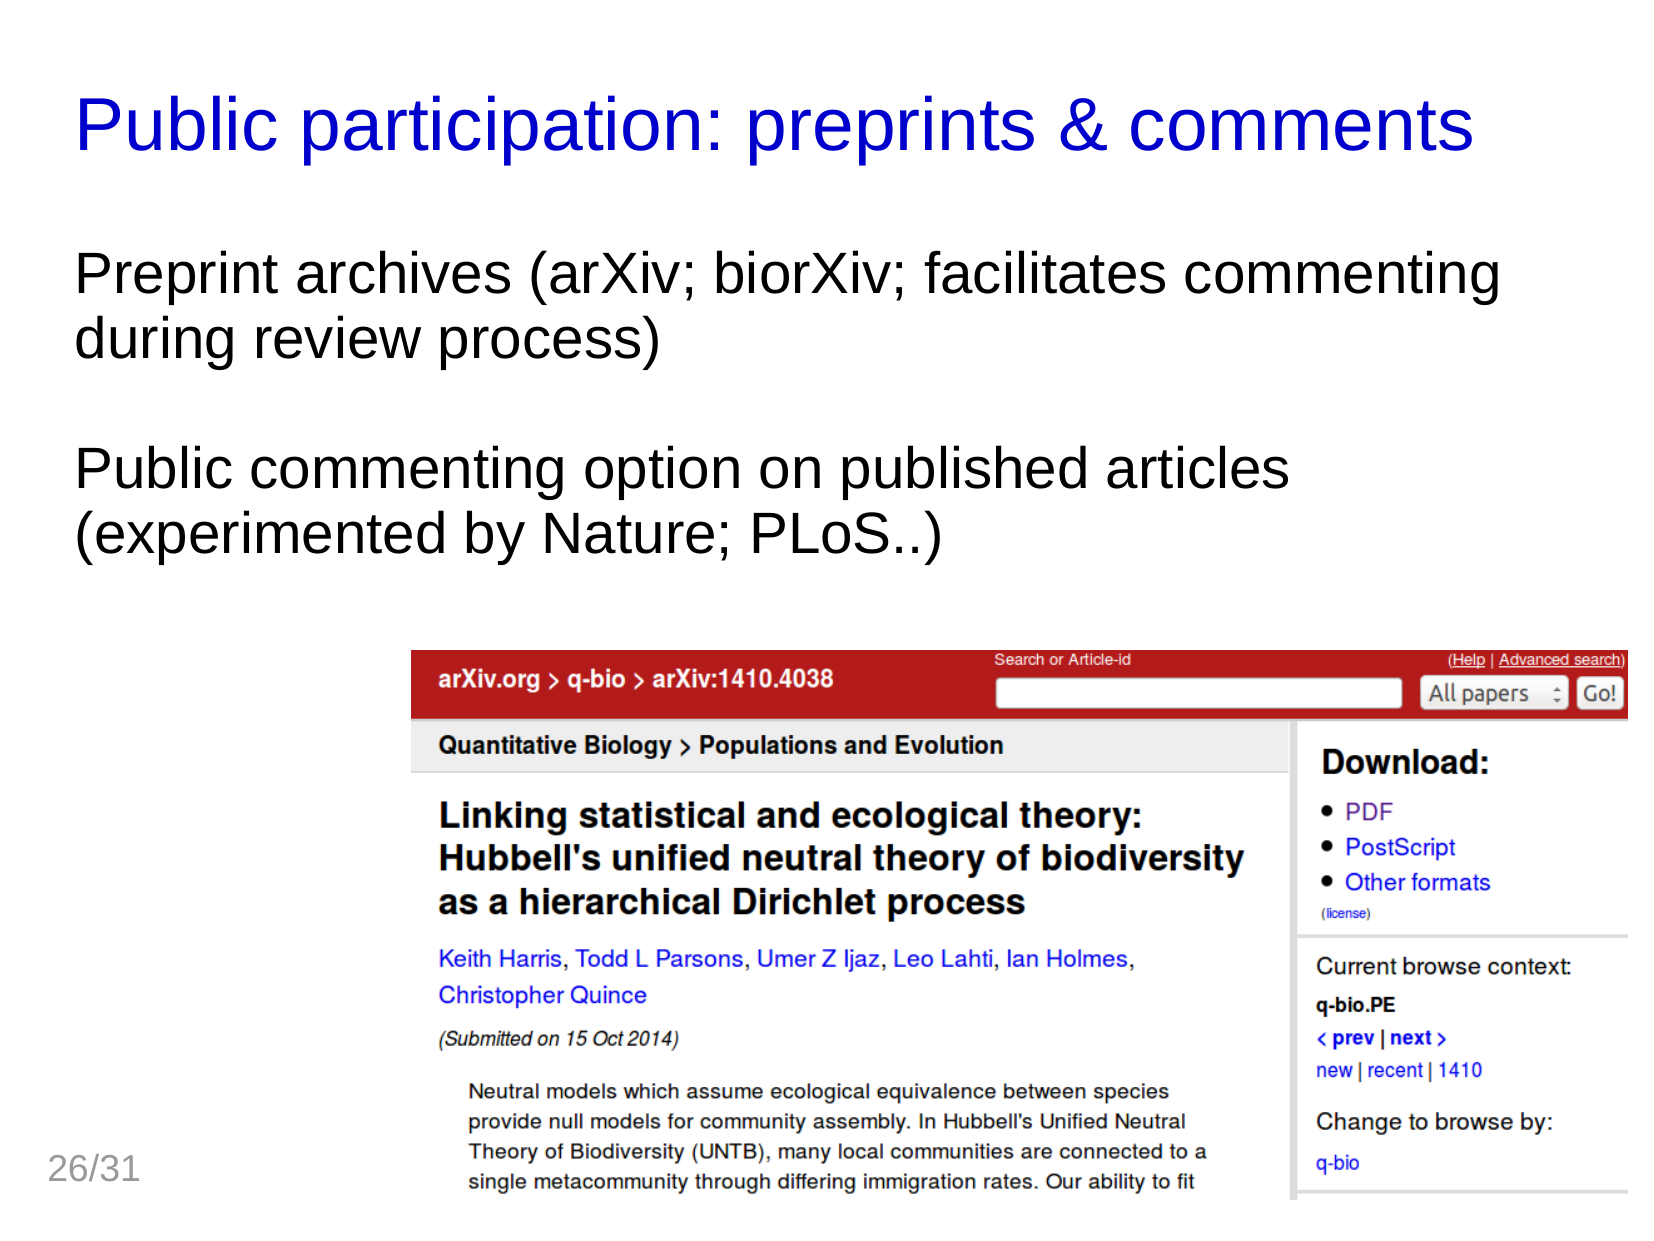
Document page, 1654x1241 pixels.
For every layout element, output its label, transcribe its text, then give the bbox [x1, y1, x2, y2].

text_box <number>/31 [76, 1140, 241, 1211]
picture [411, 650, 1628, 1201]
text_box Public participation: preprints & comments Preprint archives (arXiv; biorXiv; facilitates commenting during review process) Public commenting option on published articles (experimented by Nature; PLoS..) [60, 75, 1640, 1051]
